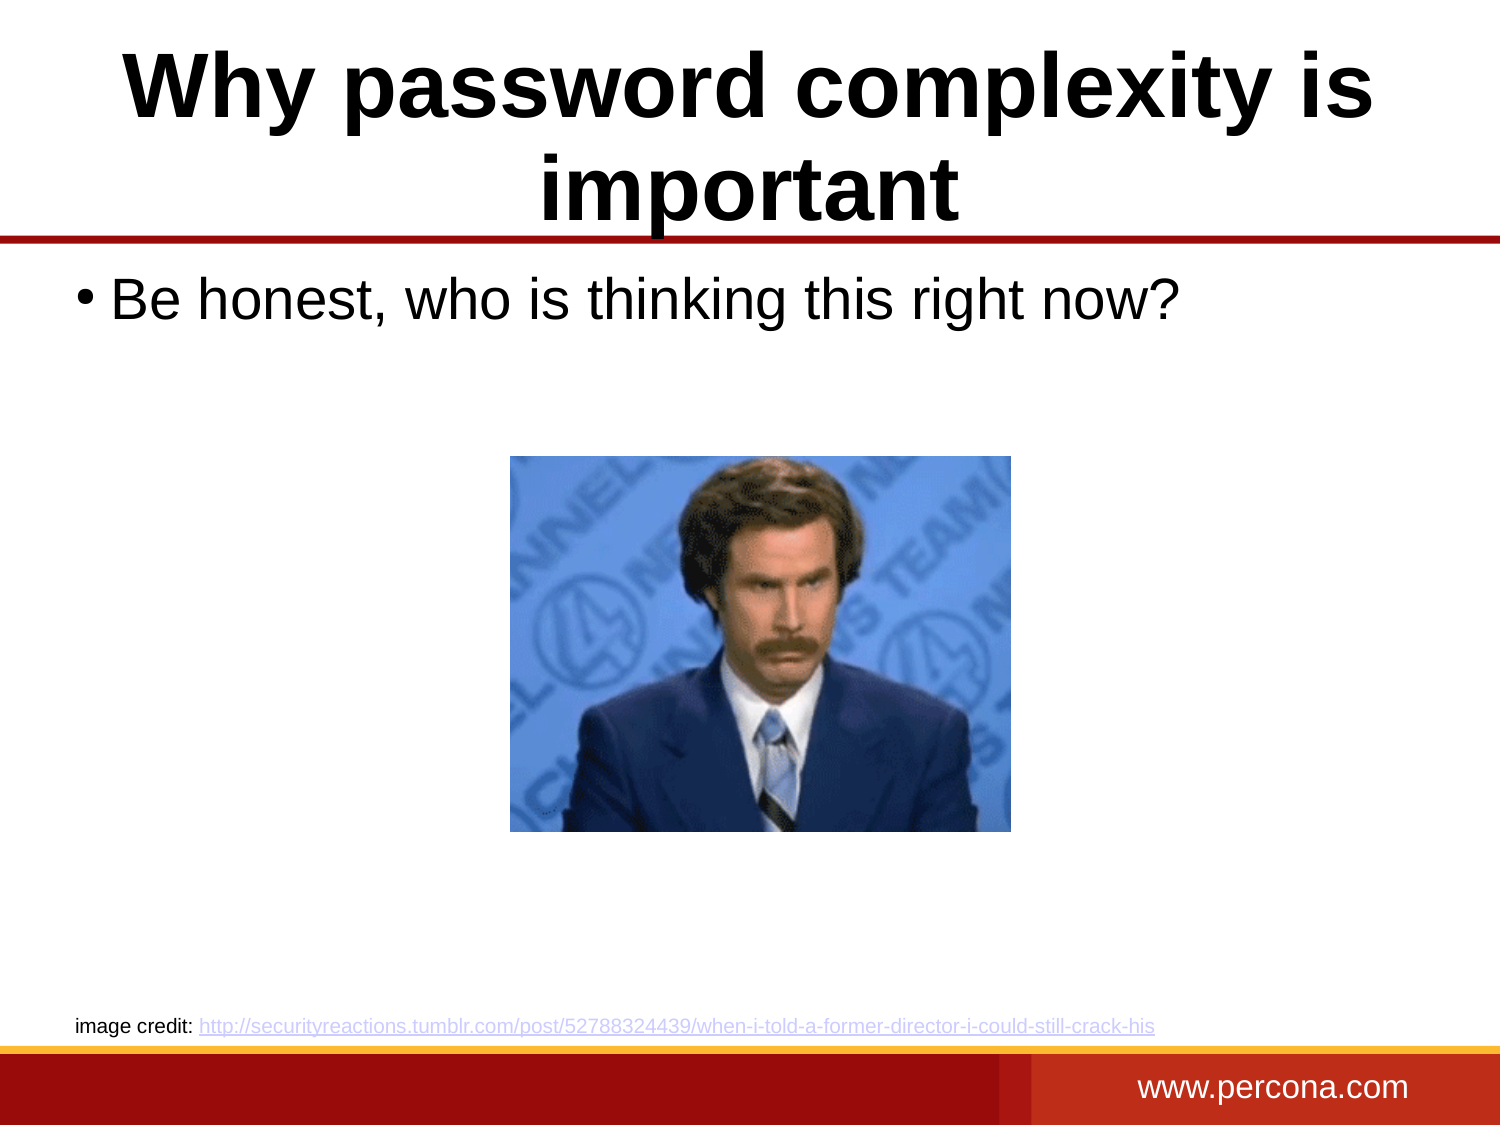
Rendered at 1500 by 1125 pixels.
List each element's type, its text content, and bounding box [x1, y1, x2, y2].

text_box Be honest, who is thinking this right now? image credit: http://securityreactions.tumblr.com/post/52788324439/when-i-told-a-former-director-i-could-still-crack-his [75, 263, 1425, 1006]
text_box Why password complexity is important [75, 44, 1425, 233]
picture [510, 456, 1011, 832]
